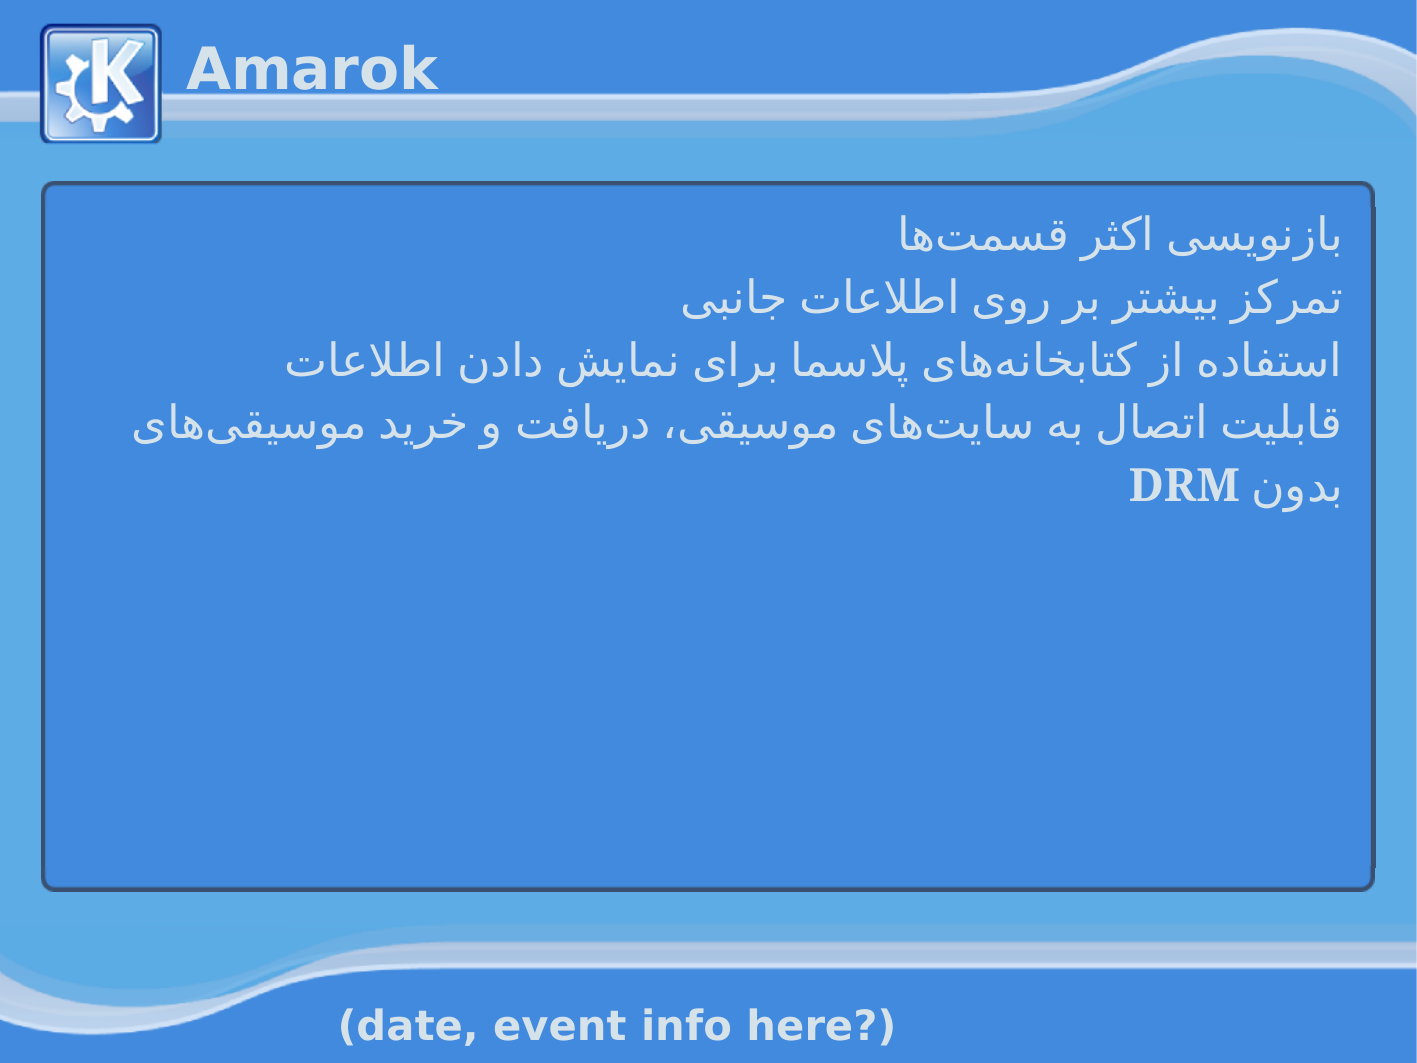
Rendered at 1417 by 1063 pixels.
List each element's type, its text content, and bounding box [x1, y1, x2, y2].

text_box بازنویسی اکثر قسمت‌ها تمرکز بیشتر بر روی اطلاعات جانبی استفاده از کتابخانه‌های پلاسما برای نمایش دادن اطلاعات قابلیت اتصال به سایت‌های موسیقی، دریافت و خرید موسیقی‌های بدون DRM [58, 194, 1359, 564]
picture [0, 0, 1417, 1063]
text_box Amarok [171, 27, 1048, 111]
